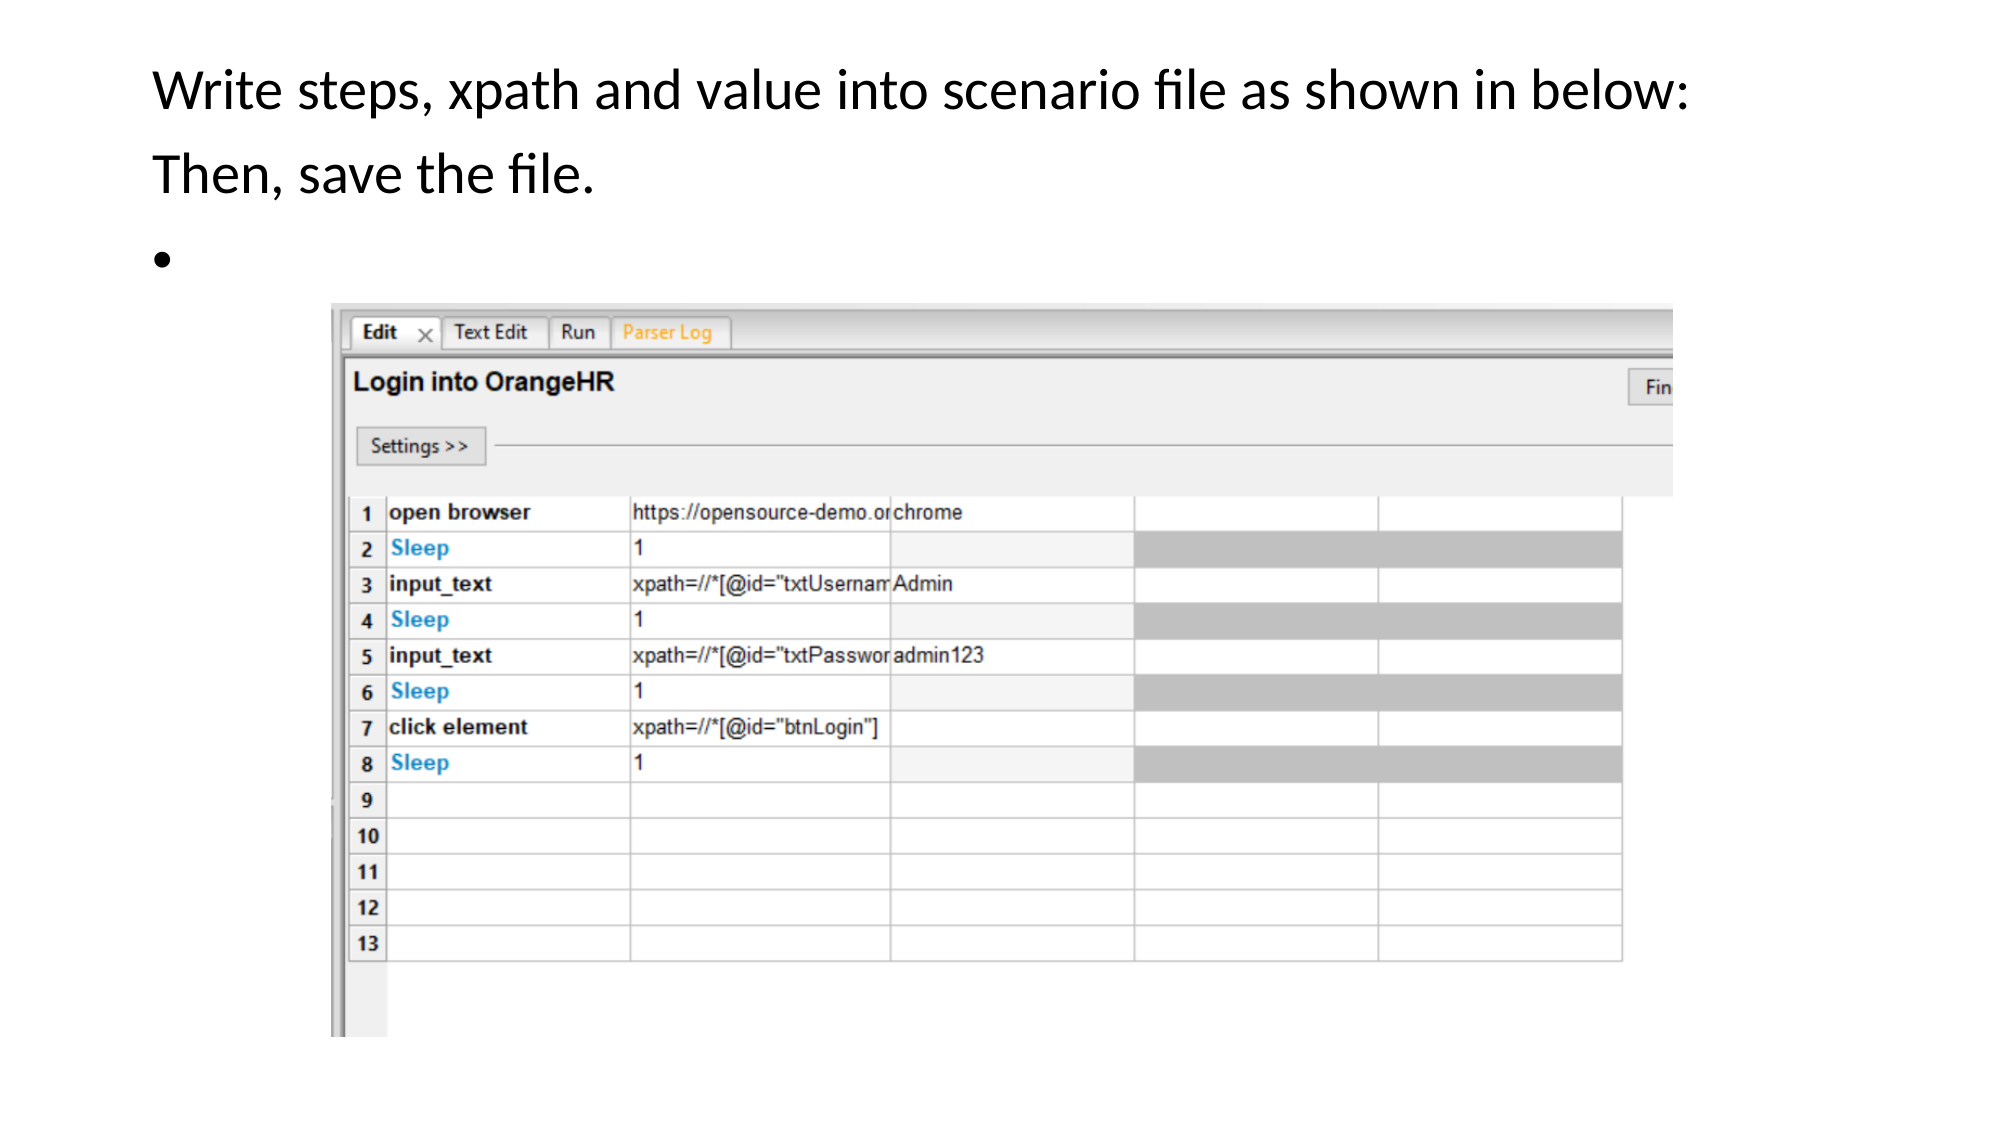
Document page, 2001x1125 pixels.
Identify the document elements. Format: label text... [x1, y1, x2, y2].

list Write steps, xpath and value into scenario file as shown in below: Then, save the file. [137, 51, 1863, 766]
picture [331, 303, 1673, 1037]
